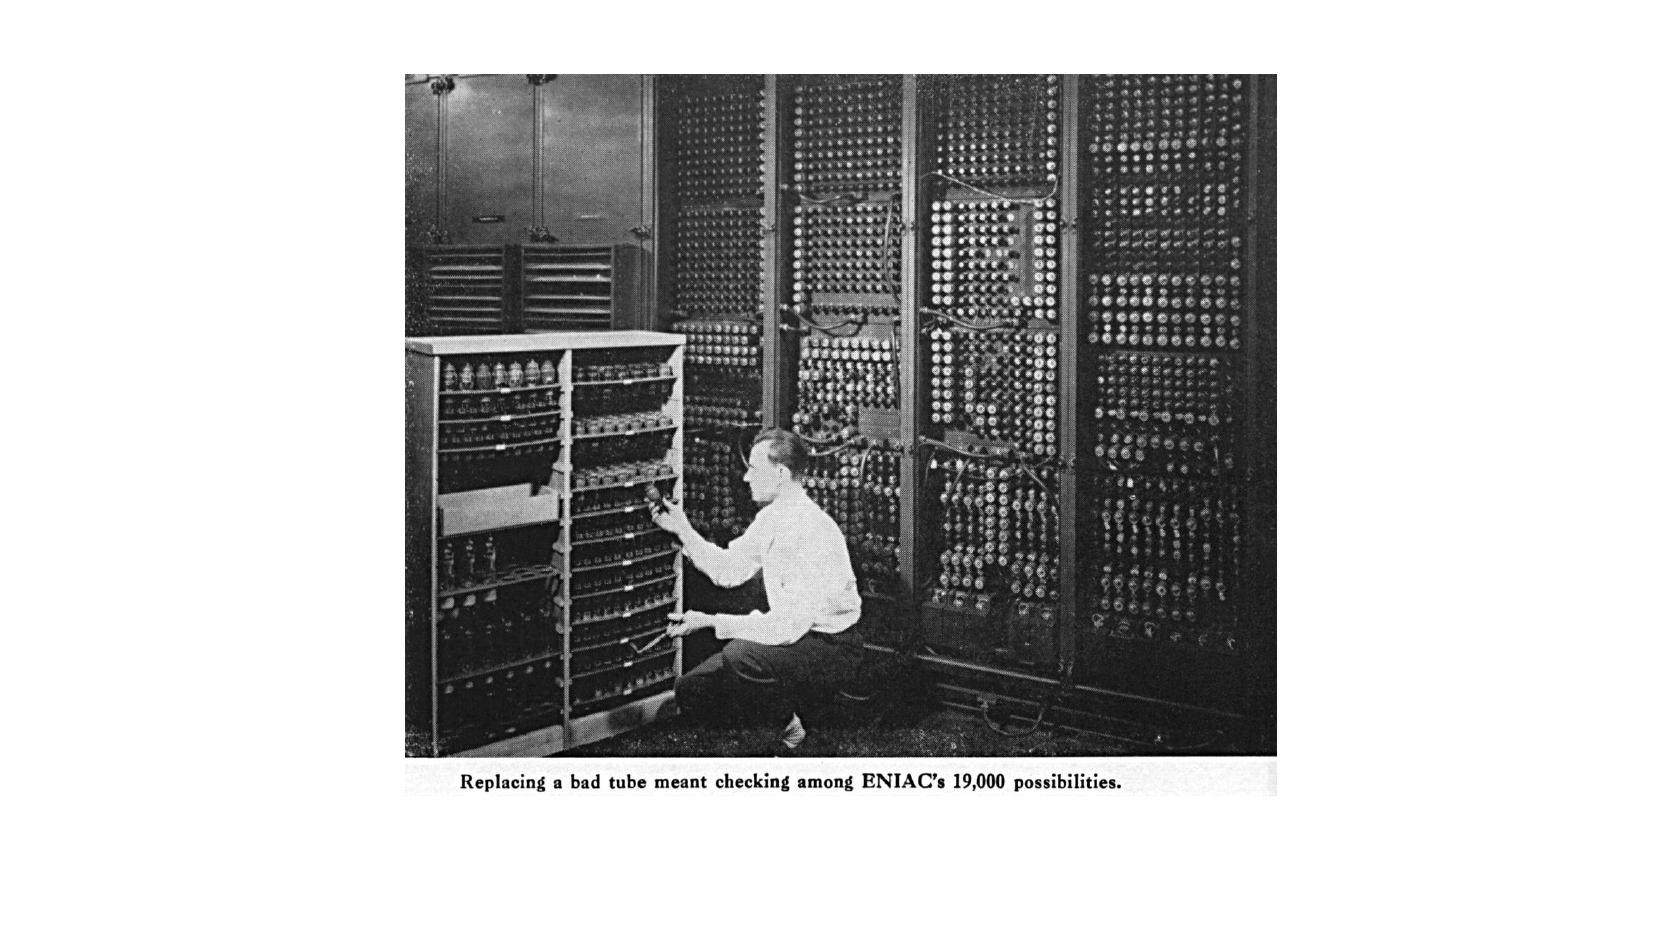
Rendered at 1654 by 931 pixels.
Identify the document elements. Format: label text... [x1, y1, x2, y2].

title M. Weik, The ENIAC STORY [82, 37, 1571, 193]
picture [405, 74, 1277, 796]
